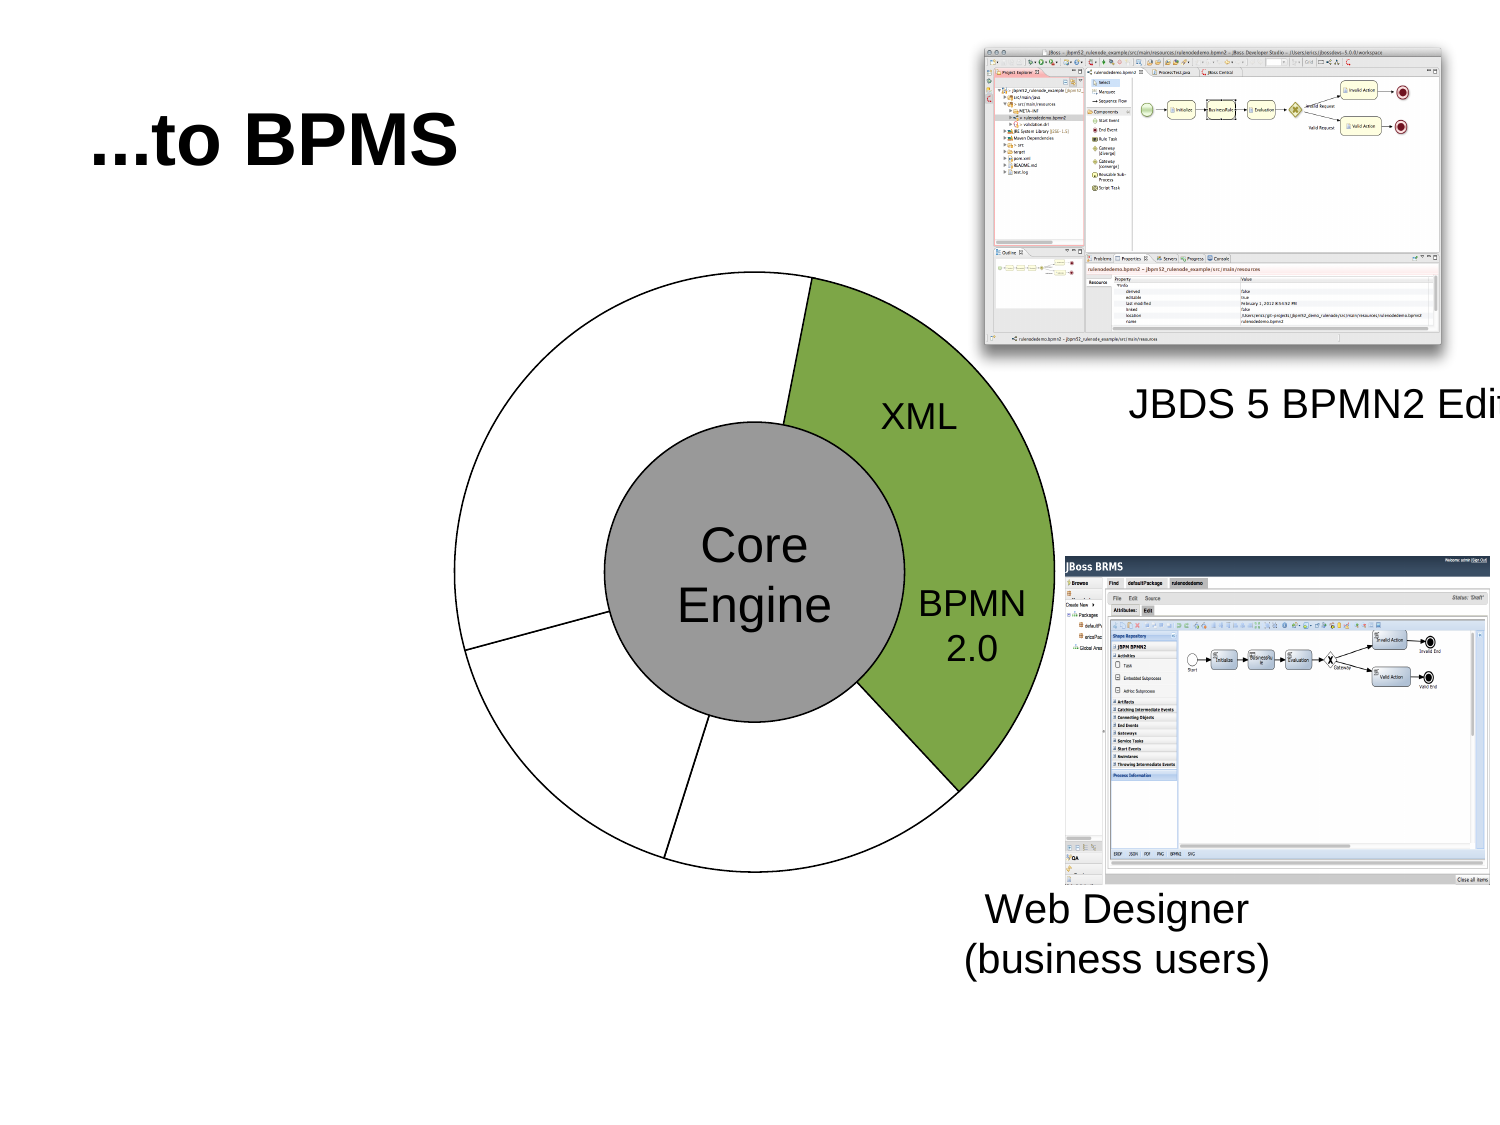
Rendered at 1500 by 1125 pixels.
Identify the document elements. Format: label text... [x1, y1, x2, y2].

text_box BPMN 2.0 [903, 572, 1042, 684]
text_box XML [865, 384, 973, 496]
picture [1065, 556, 1490, 885]
picture [964, 34, 1461, 376]
text_box JBDS 5 BPMN2 Editor [1113, 376, 1444, 452]
text_box [454, 272, 1055, 873]
title ...to BPMS [74, 50, 964, 221]
text_box Web Designer (business users) [877, 873, 1358, 1009]
text_box Core Engine [604, 422, 905, 723]
